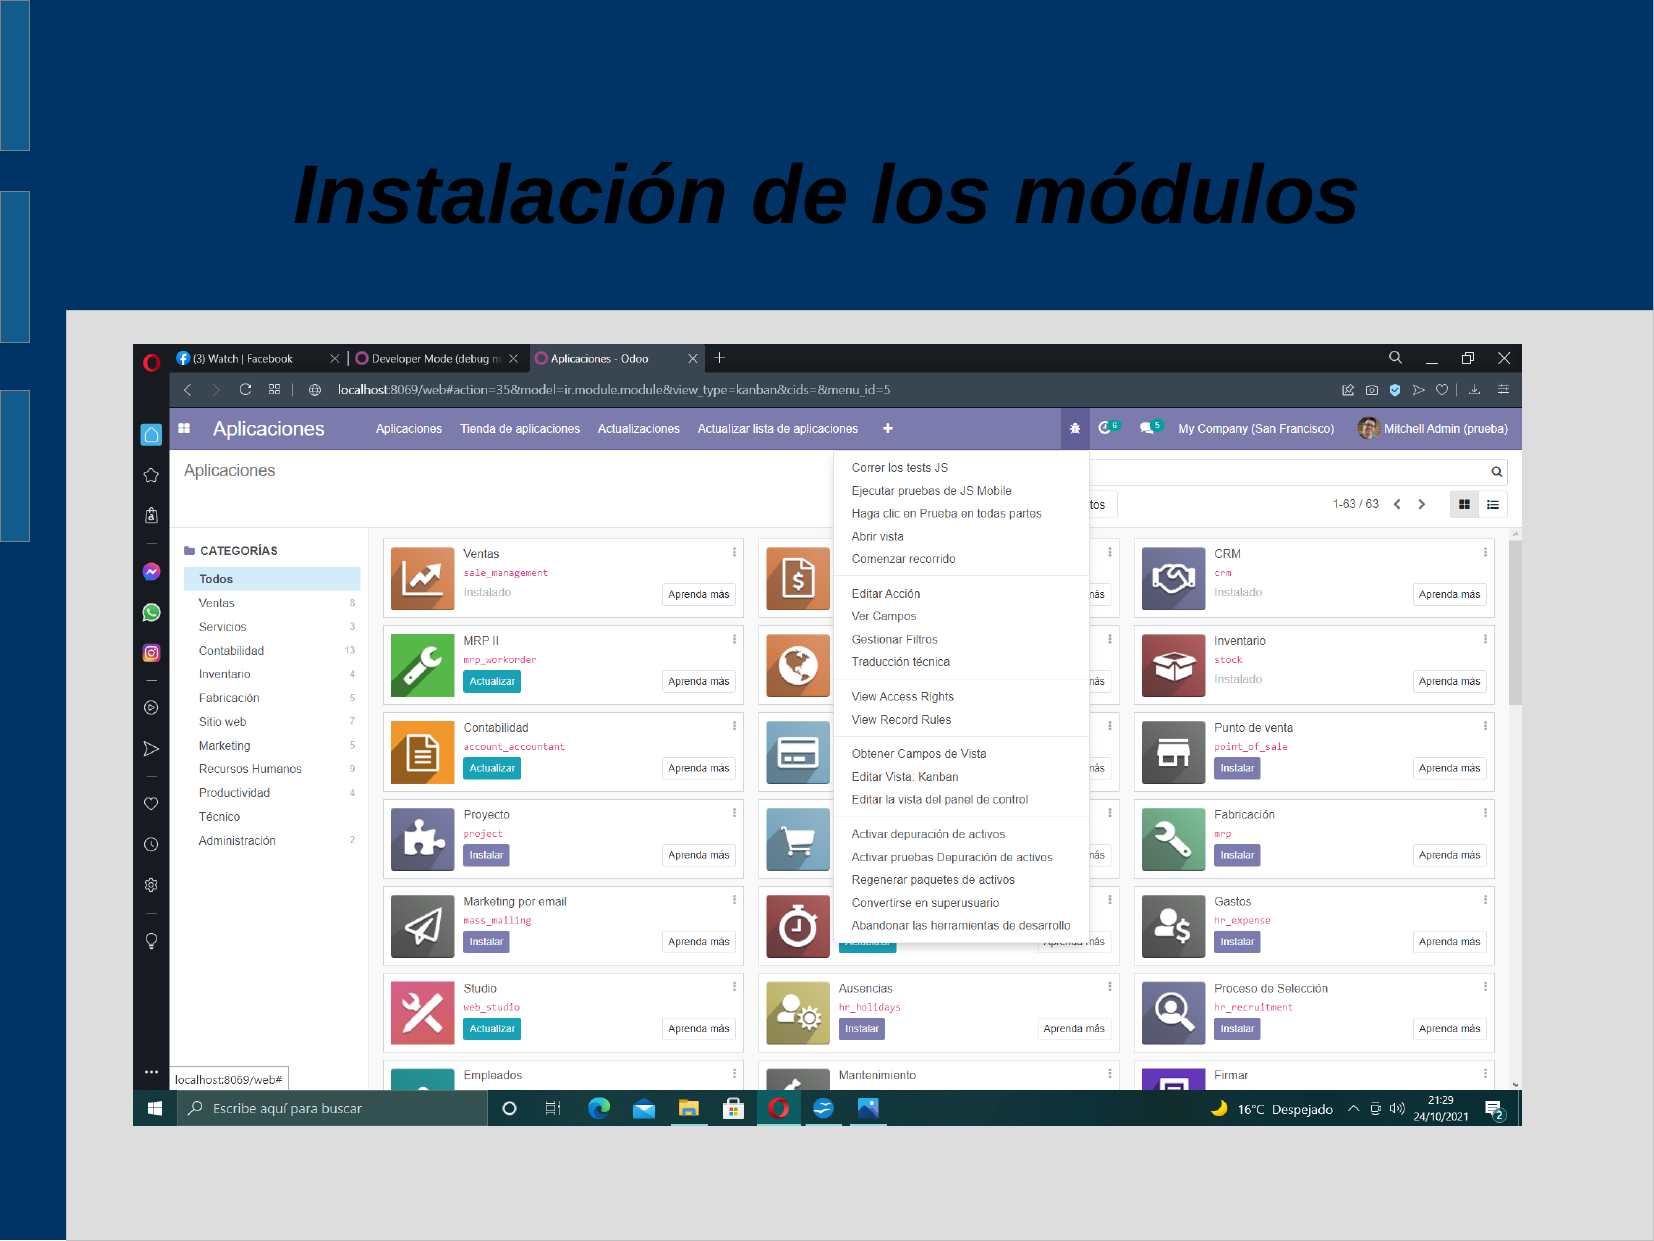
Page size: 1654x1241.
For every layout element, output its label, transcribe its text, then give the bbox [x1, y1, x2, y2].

picture [133, 344, 1522, 1126]
title Instalación de los módulos [121, 91, 1534, 299]
